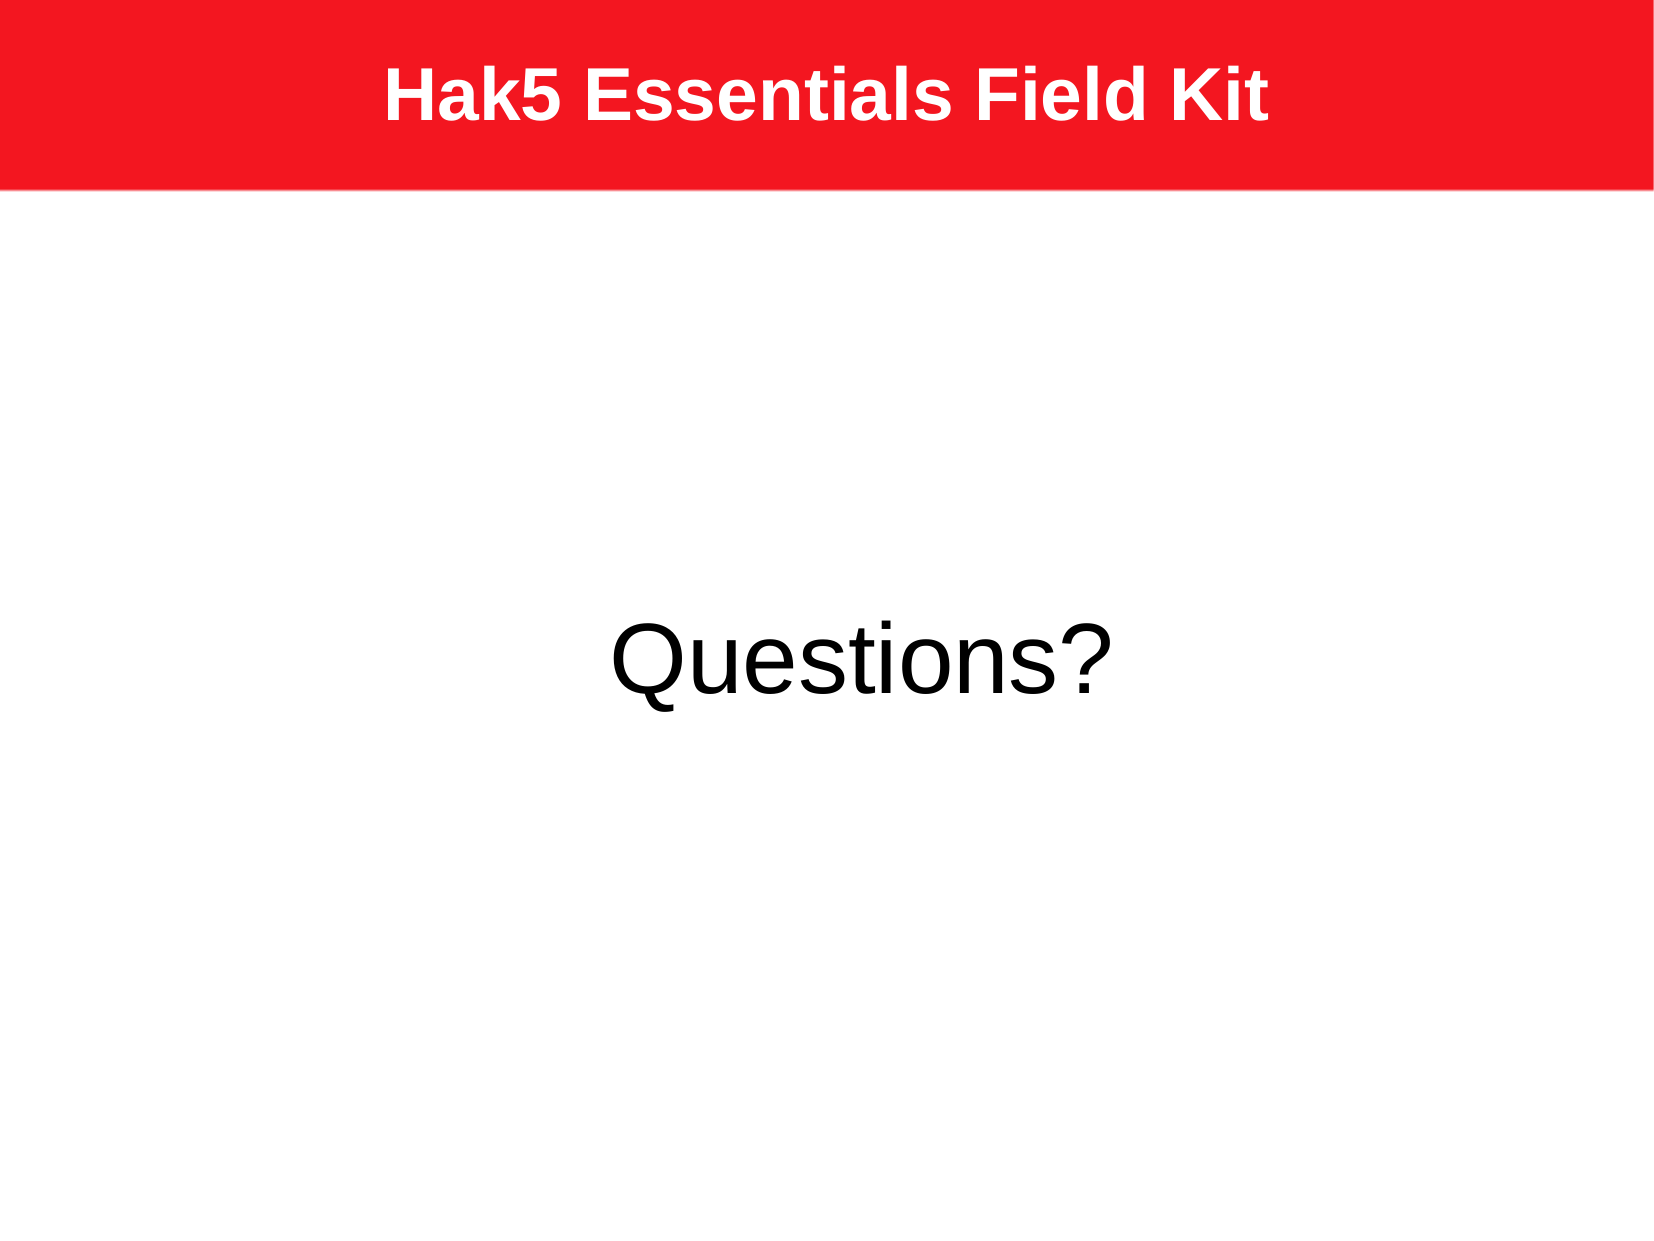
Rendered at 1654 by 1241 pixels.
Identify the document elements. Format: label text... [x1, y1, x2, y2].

title Hak5 Essentials Field Kit [82, 0, 1571, 189]
list Questions? [82, 290, 1571, 1010]
picture [0, 0, 1654, 1241]
